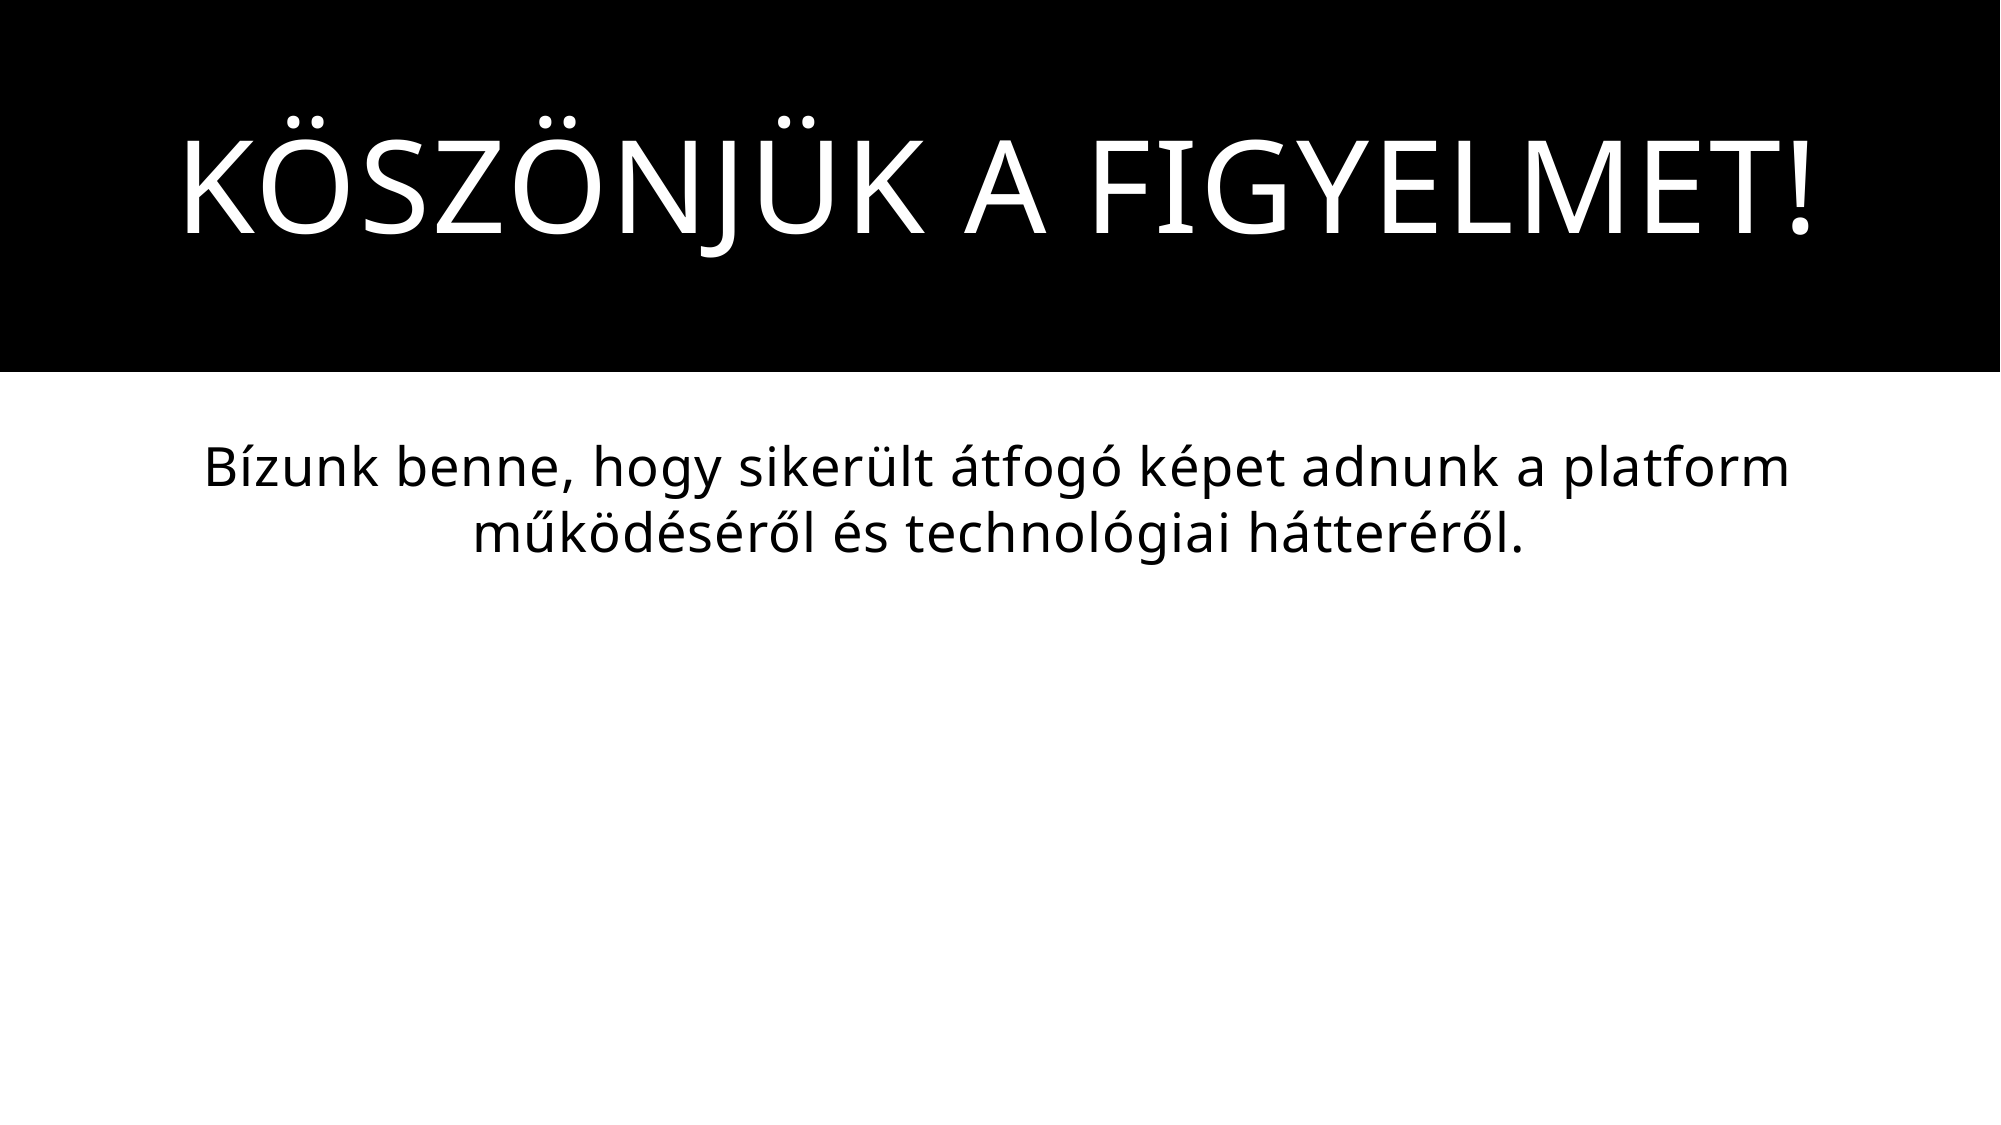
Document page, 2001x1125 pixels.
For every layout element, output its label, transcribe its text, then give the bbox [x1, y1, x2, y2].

list Bízunk benne, hogy sikerült átfogó képet adnunk a platform működéséről és technológiai hátteréről. [157, 424, 1842, 1014]
title Köszönjük a figyelmet! [157, 52, 1842, 332]
